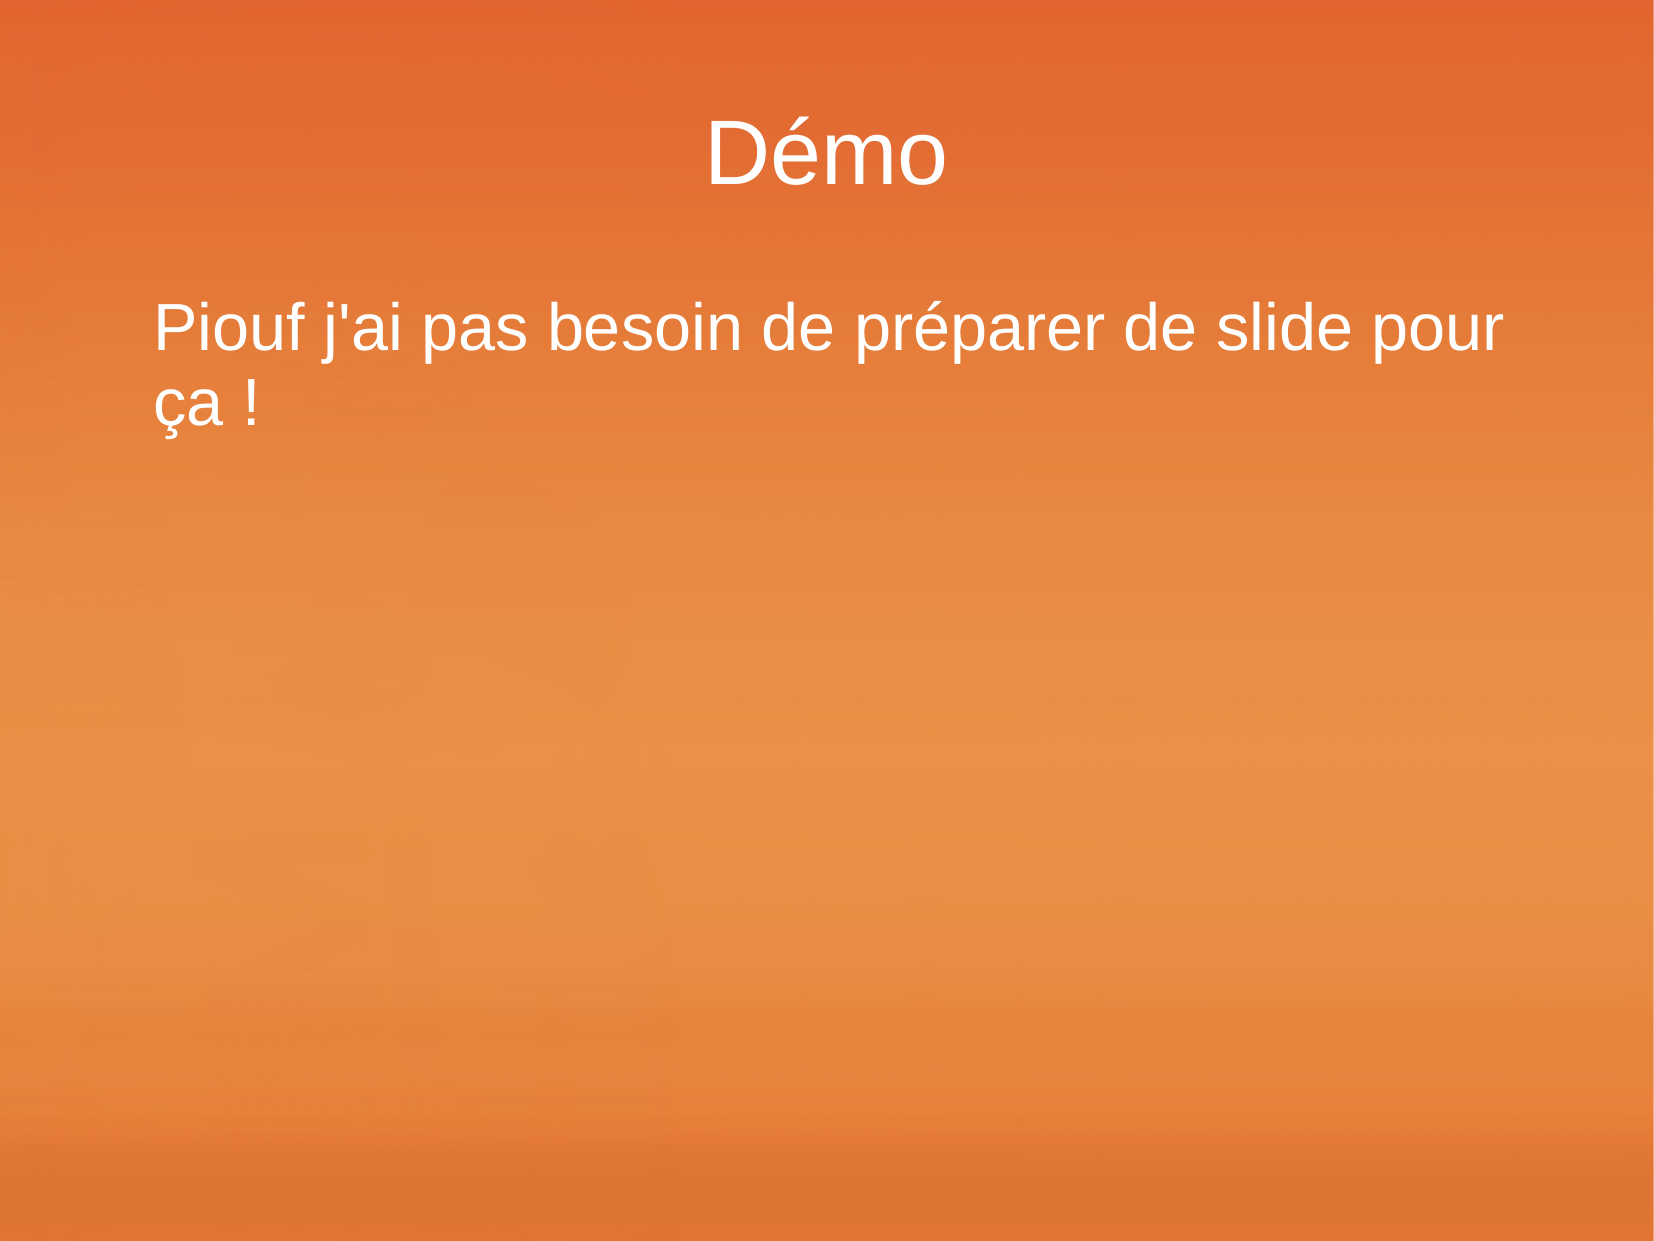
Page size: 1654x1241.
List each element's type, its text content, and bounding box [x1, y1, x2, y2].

picture [0, 0, 1654, 1241]
title Démo [82, 49, 1571, 257]
list Piouf j'ai pas besoin de préparer de slide pour ça ! [82, 290, 1538, 1186]
